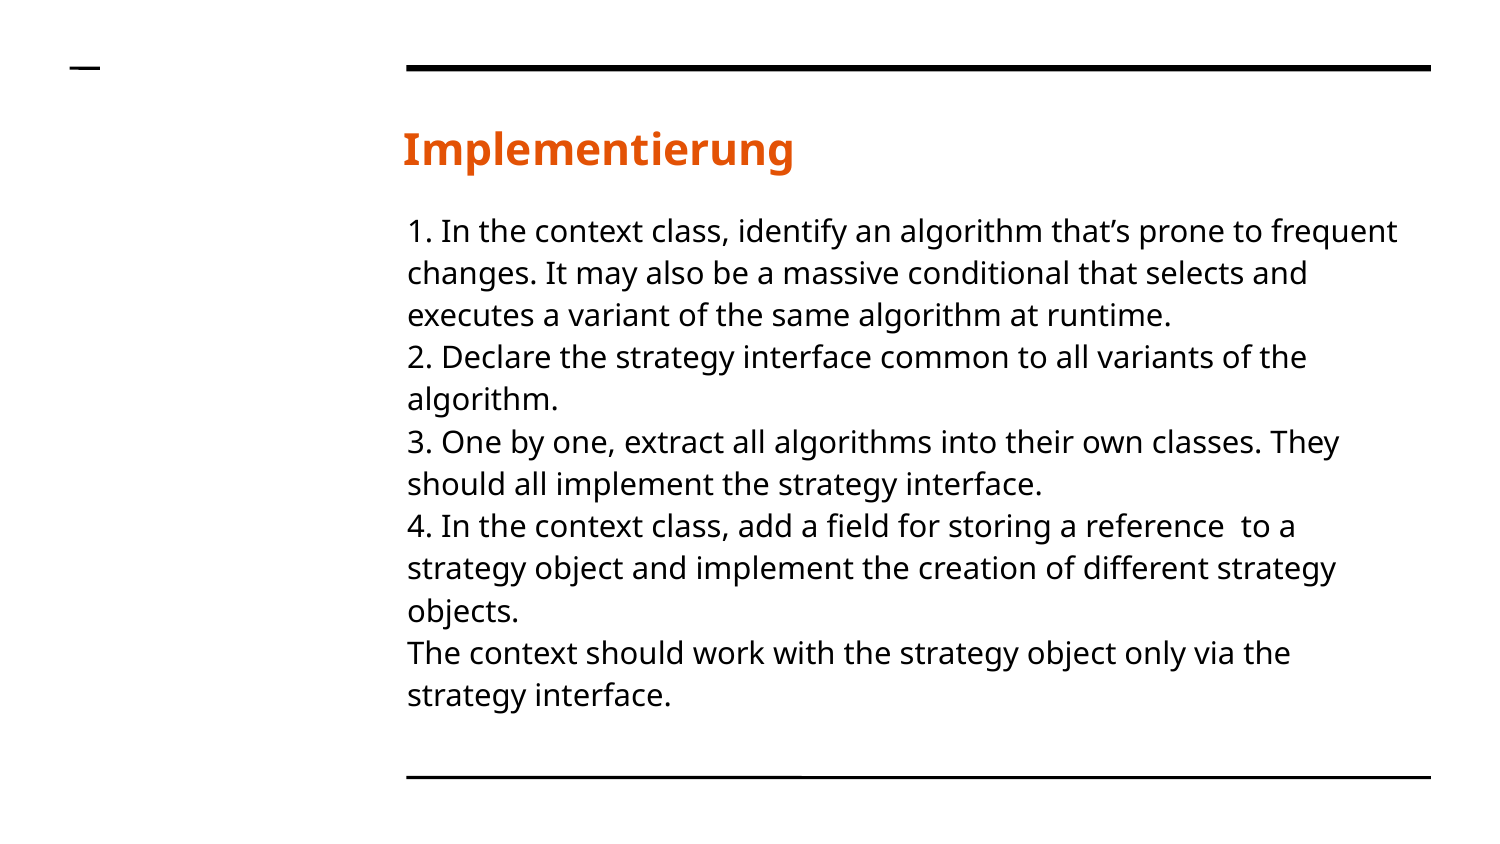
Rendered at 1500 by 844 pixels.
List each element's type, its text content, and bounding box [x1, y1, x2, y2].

title Implementierung [389, 103, 1428, 194]
subtitle 1. In the context class, identify an algorithm that’s prone to frequent changes. It may also be a massive conditional that selects and executes a variant of the same algorithm at runtime. 2. Declare the strategy interface common to all variants of the algorithm. 3. One by one, extract all algorithms into their own classes. They should all implement the strategy interface. 4. In the context class, add a field for storing a reference to a strategy object and implement the creation of different strategy objects. The context should work with the strategy object only via the strategy interface. [392, 193, 1431, 735]
